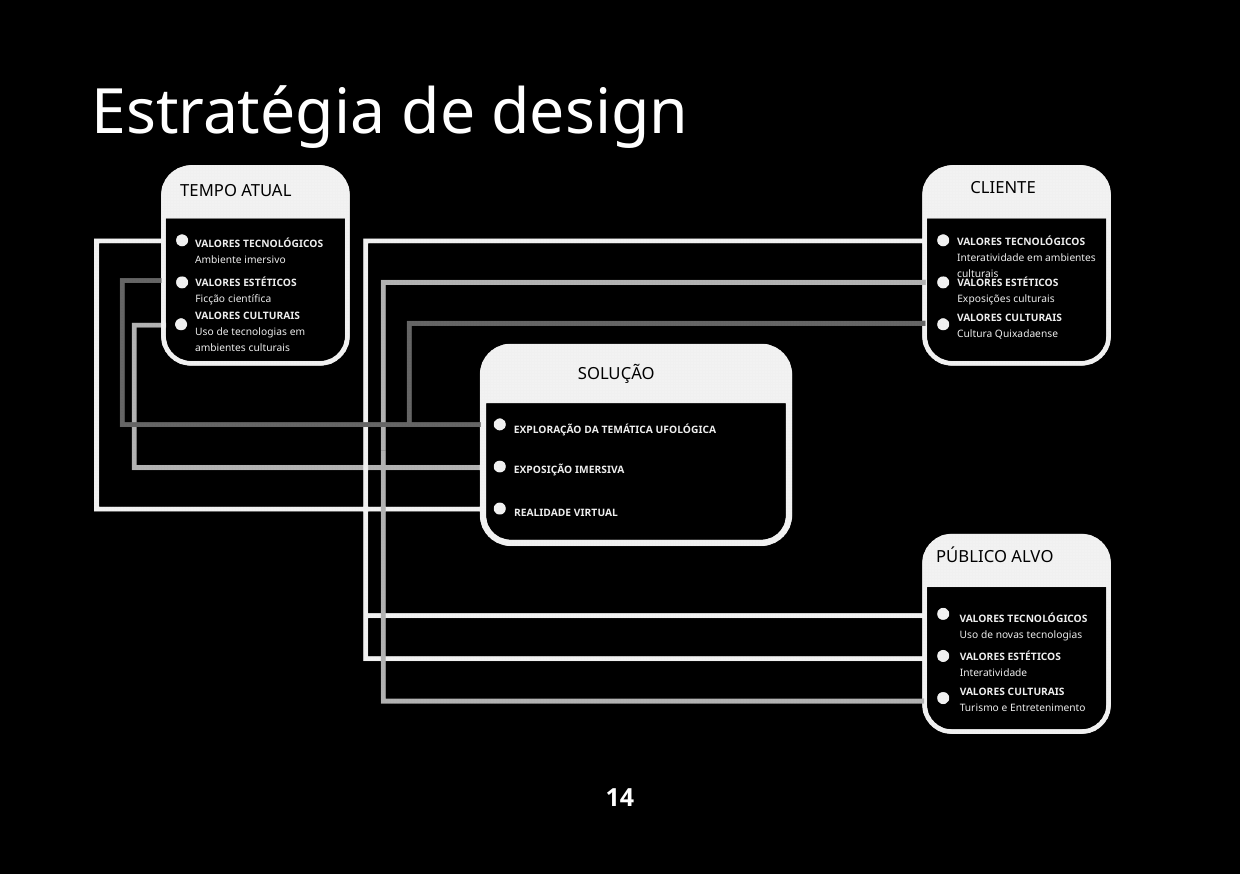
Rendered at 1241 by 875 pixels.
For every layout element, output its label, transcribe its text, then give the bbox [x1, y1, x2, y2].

text_box EXPOSIÇÃO IMERSIVA [499, 453, 792, 497]
text_box TEMPO ATUAL [165, 171, 361, 241]
text_box VALORES ESTÉTICOS Exposições culturais [942, 265, 1117, 300]
text_box VALORES TECNOLÓGICOS Ambiente imersivo [180, 227, 361, 284]
title 14 [602, 779, 638, 815]
text_box VALORES ESTÉTICOS Interatividade [945, 640, 1119, 674]
text_box VALORES TECNOLÓGICOS Interatividade em ambientes culturais [942, 225, 1128, 282]
text_box REALIDADE VIRTUAL [499, 496, 674, 527]
text_box VALORES TECNOLÓGICOS Uso de novas tecnologias [944, 602, 1119, 651]
text_box VALORES ESTÉTICOS Ficção científica [180, 266, 355, 298]
text_box EXPLORAÇÃO DA TEMÁTICA UFOLÓGICA [499, 412, 768, 453]
text_box SOLUÇÃO [563, 354, 709, 412]
text_box Estratégia de design [76, 58, 1182, 193]
text_box CLIENTE [955, 168, 1158, 212]
text_box VALORES CULTURAIS Turismo e Entretenimento [945, 674, 1119, 719]
text_box PÚBLICO ALVO [921, 537, 1123, 607]
text_box VALORES CULTURAIS Uso de tecnologias em ambientes culturais [180, 298, 355, 356]
text_box VALORES CULTURAIS Cultura Quixadaense [942, 300, 1117, 344]
picture [94, 193, 1111, 734]
